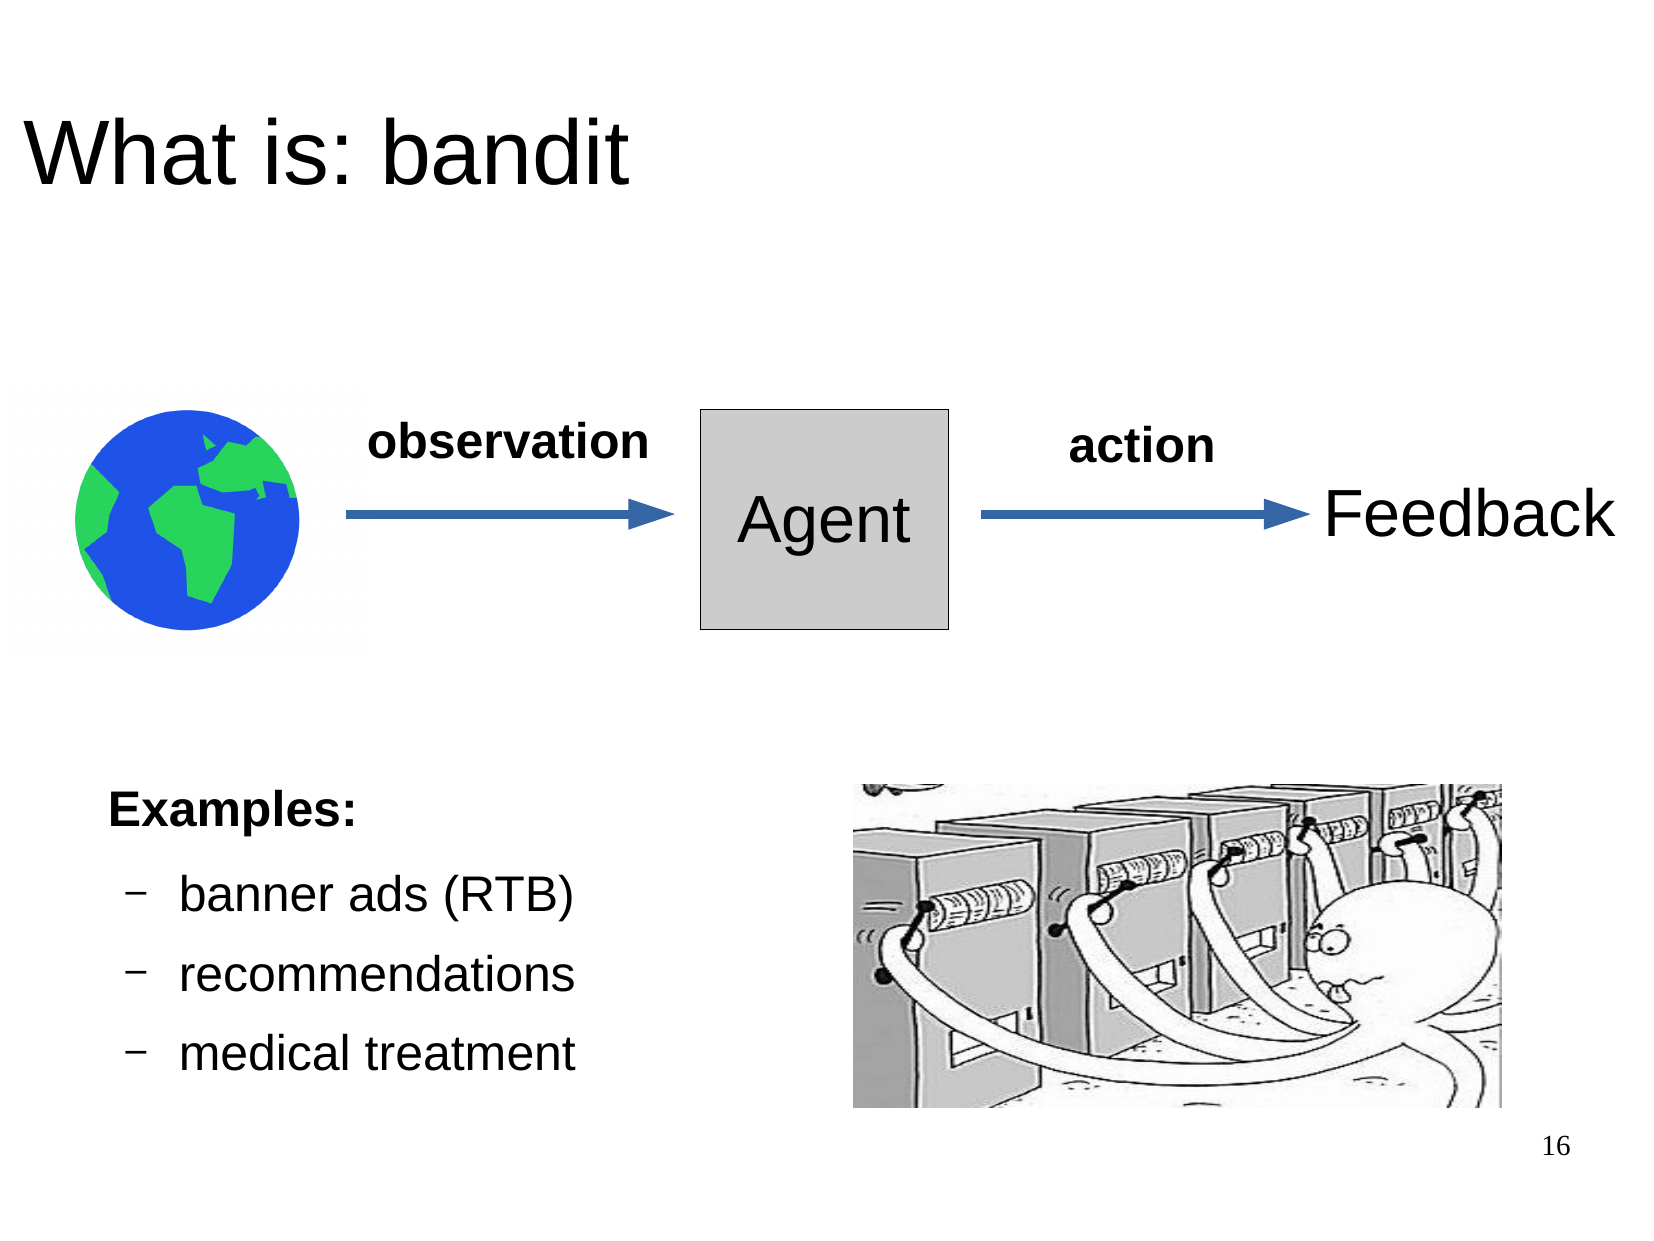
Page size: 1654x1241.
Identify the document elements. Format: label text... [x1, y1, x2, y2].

picture [4, 385, 370, 655]
title What is: bandit [23, 49, 1512, 257]
text_box Feedback [1259, 468, 1654, 559]
picture [853, 784, 1502, 1108]
list Examples: banner ads (RTB) recommendations medical treatment [36, 781, 1336, 1241]
text_box Agent [700, 409, 949, 630]
text_box observation [352, 406, 666, 478]
text_box action [1053, 409, 1231, 481]
